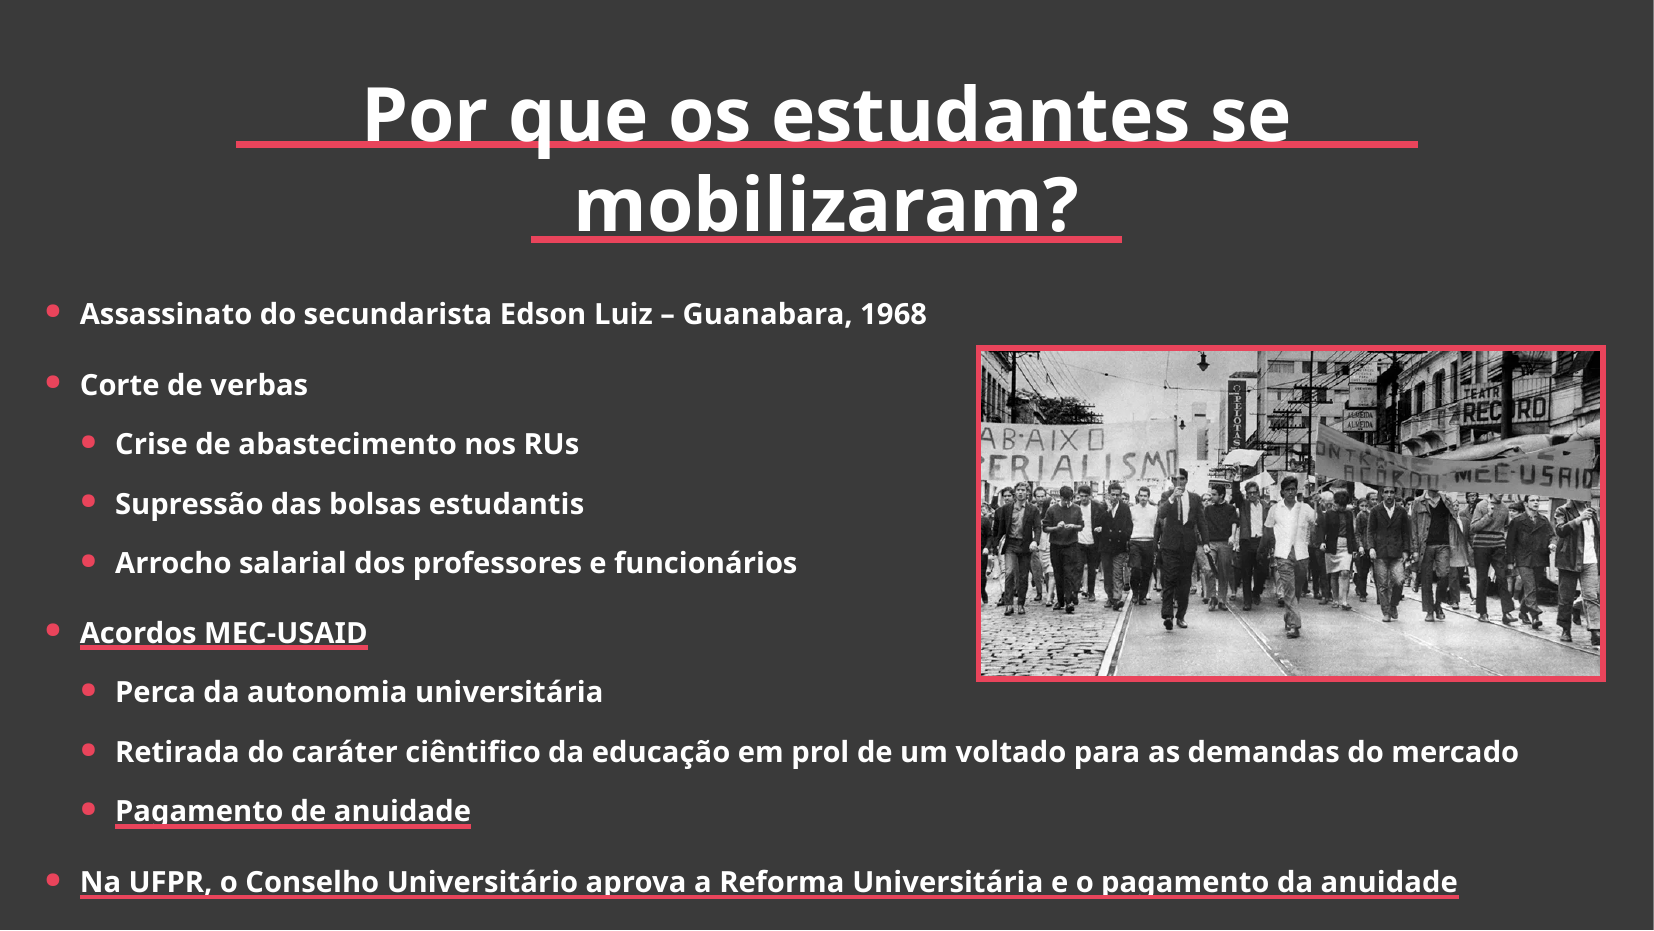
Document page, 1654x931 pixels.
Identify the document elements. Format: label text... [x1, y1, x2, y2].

text_box Assassinato do secundarista Edson Luiz – Guanabara, 1968 Corte de verbas Crise de abastecimento nos RUs Supressão das bolsas estudantis Arrocho salarial dos professores e funcionários Acordos MEC-USAID Perca da autonomia universitária Retirada do caráter ciêntifico da educação em prol de um voltado para as demandas do mercado Pagamento de anuidade Na UFPR, o Conselho Universitário aprova a Reforma Universitária e o pagamento da anuidade [29, 265, 1625, 931]
text_box [531, 236, 1122, 243]
picture [981, 351, 1601, 677]
text_box Por que os estudantes se mobilizaram? [88, 58, 1565, 178]
